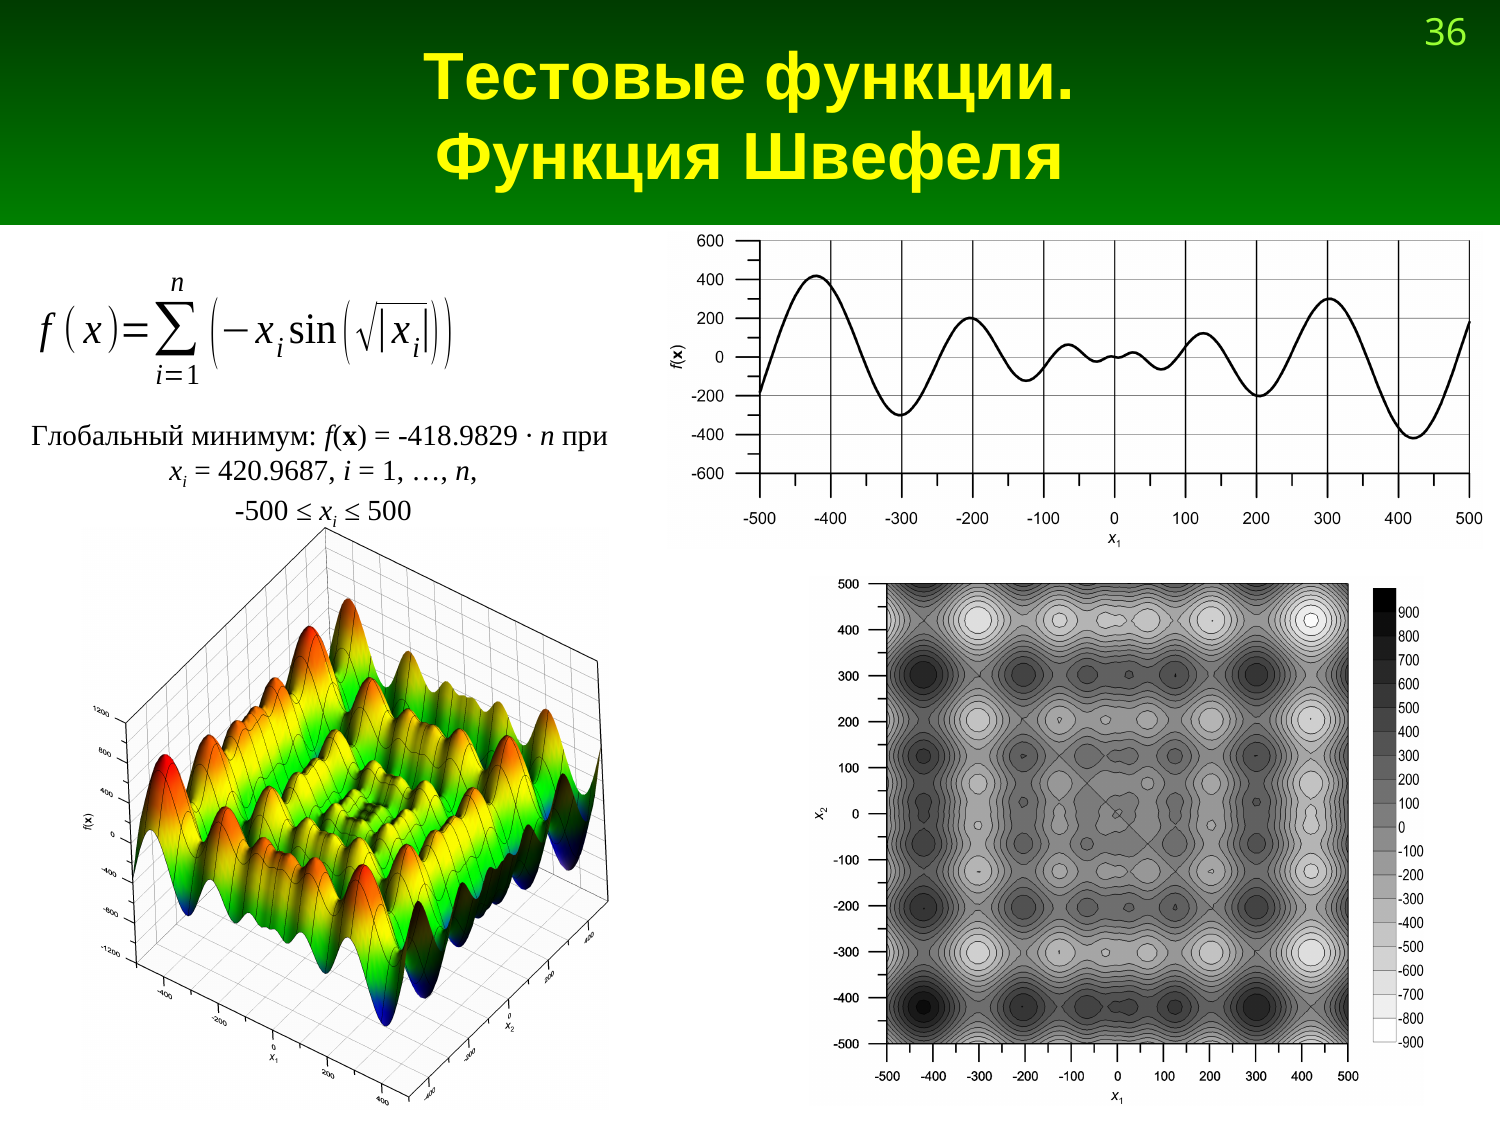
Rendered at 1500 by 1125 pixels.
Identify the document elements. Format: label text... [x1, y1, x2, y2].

title Тестовые функции. Функция Швефеля [112, 18, 1388, 207]
chart [29, 267, 467, 392]
picture [81, 527, 609, 1110]
picture [809, 576, 1424, 1106]
text_box Глобальный минимум: f(x) = -418.9829 ∙ n при xi = 420.9687, i = 1, …, n, -500 ≤ xi ≤ 500 [16, 408, 631, 539]
picture [667, 231, 1483, 549]
